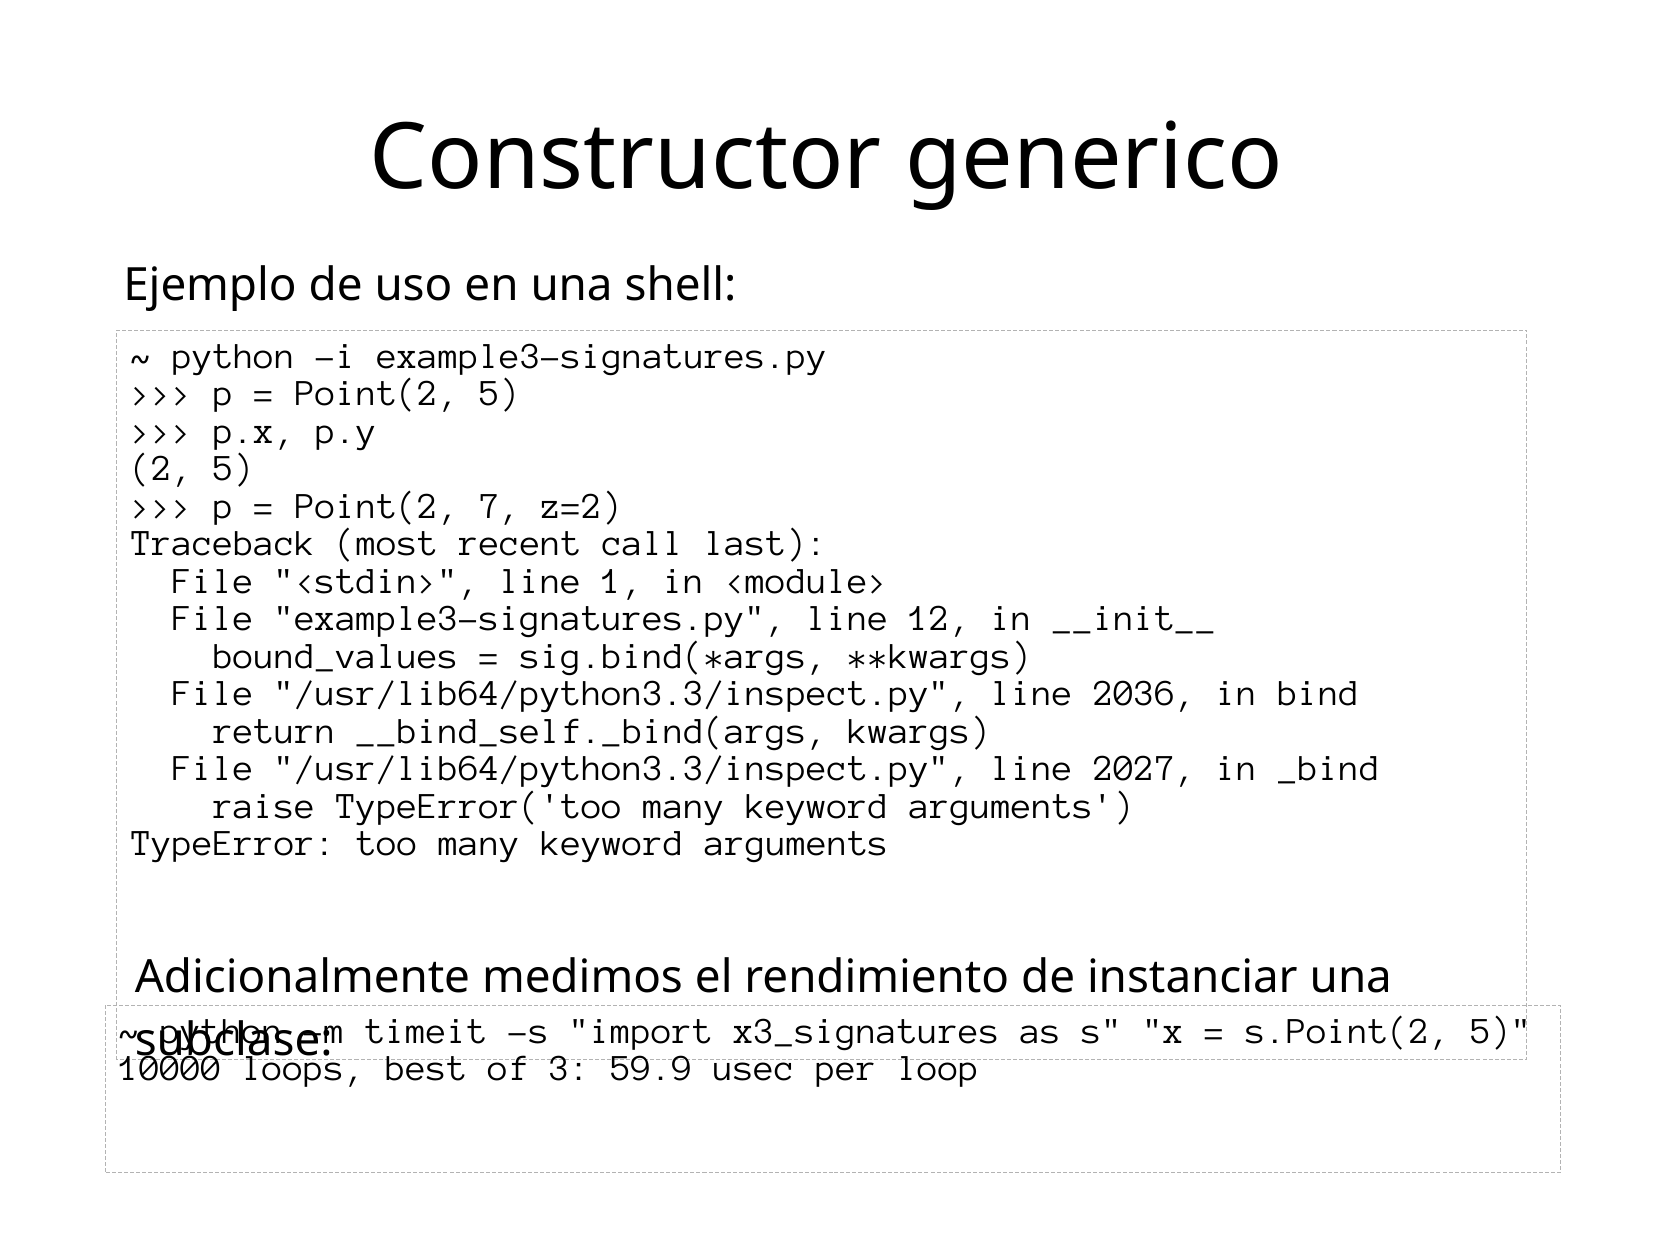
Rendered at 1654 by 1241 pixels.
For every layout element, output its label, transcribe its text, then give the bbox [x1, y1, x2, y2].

text_box ~ python -m timeit -s "import x3_signatures as s" "x = s.Point(2, 5)" 10000 loops, best of 3: 59.9 usec per loop [105, 1005, 1561, 1111]
text_box Ejemplo de uso en una shell: [108, 244, 1459, 313]
text_box Adicionalmente medimos el rendimiento de instanciar una subclase: [120, 936, 1501, 1005]
title Constructor generico [82, 49, 1571, 257]
text_box ~ python -i example3-signatures.py >>> p = Point(2, 5) >>> p.x, p.y (2, 5) >>> p = Point(2, 7, z=2) Traceback (most recent call last): File "<stdin>", line 1, in <module> File "example3-signatures.py", line 12, in __init__ bound_values = sig.bind(*args, **kwargs) File "/usr/lib64/python3.3/inspect.py", line 2036, in bind return __bind_self._bind(args, kwargs) File "/usr/lib64/python3.3/inspect.py", line 2027, in _bind raise TypeError('too many keyword arguments') TypeError: too many keyword arguments [116, 330, 1527, 870]
